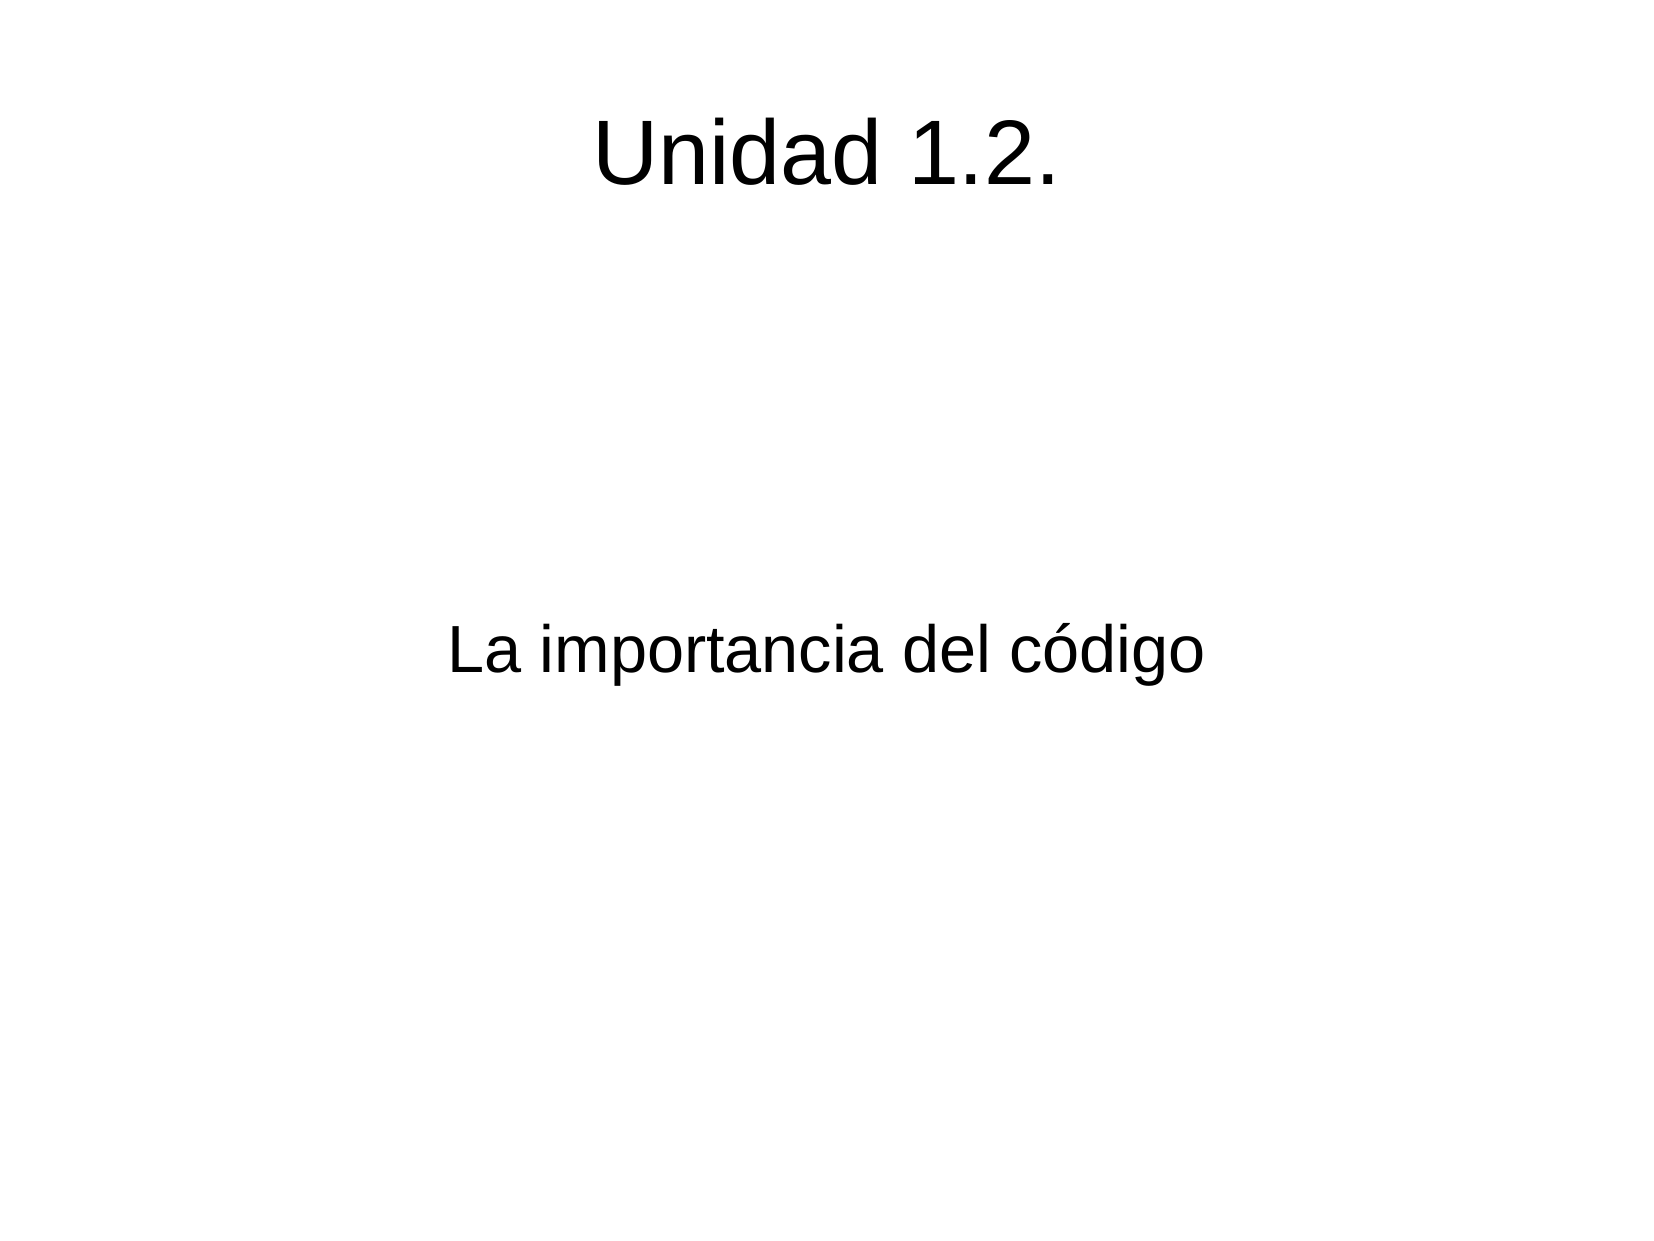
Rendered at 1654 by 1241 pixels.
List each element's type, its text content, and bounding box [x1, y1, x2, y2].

title Unidad 1.2. [82, 49, 1571, 257]
subtitle La importancia del código [82, 290, 1571, 1010]
